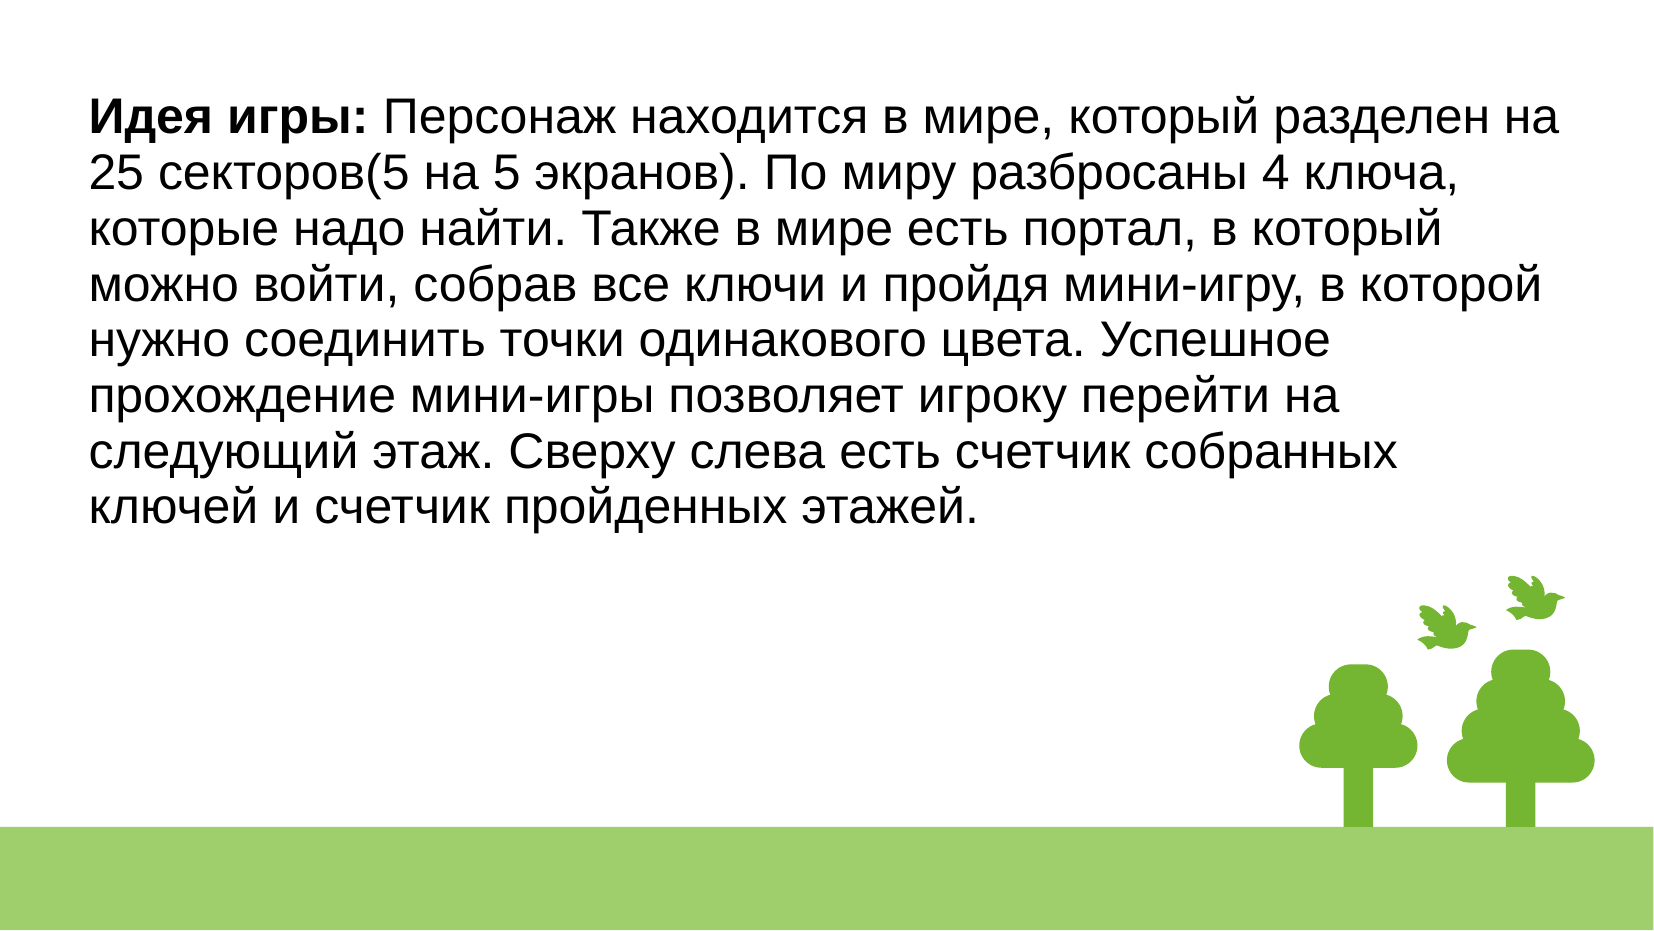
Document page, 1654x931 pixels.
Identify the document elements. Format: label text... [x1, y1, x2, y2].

list Идея игры: Персонаж находится в мире, который разделен на 25 секторов(5 на 5 экранов). По миру разбросаны 4 ключа, которые надо найти. Также в мире есть портал, в который можно войти, собрав все ключи и пройдя мини-игру, в которой нужно соединить точки одинакового цвета. Успешное прохождение мини-игры позволяет игроку перейти на следующий этаж. Сверху слева есть счетчик собранных ключей и счетчик пройденных этажей. [88, 88, 1565, 621]
